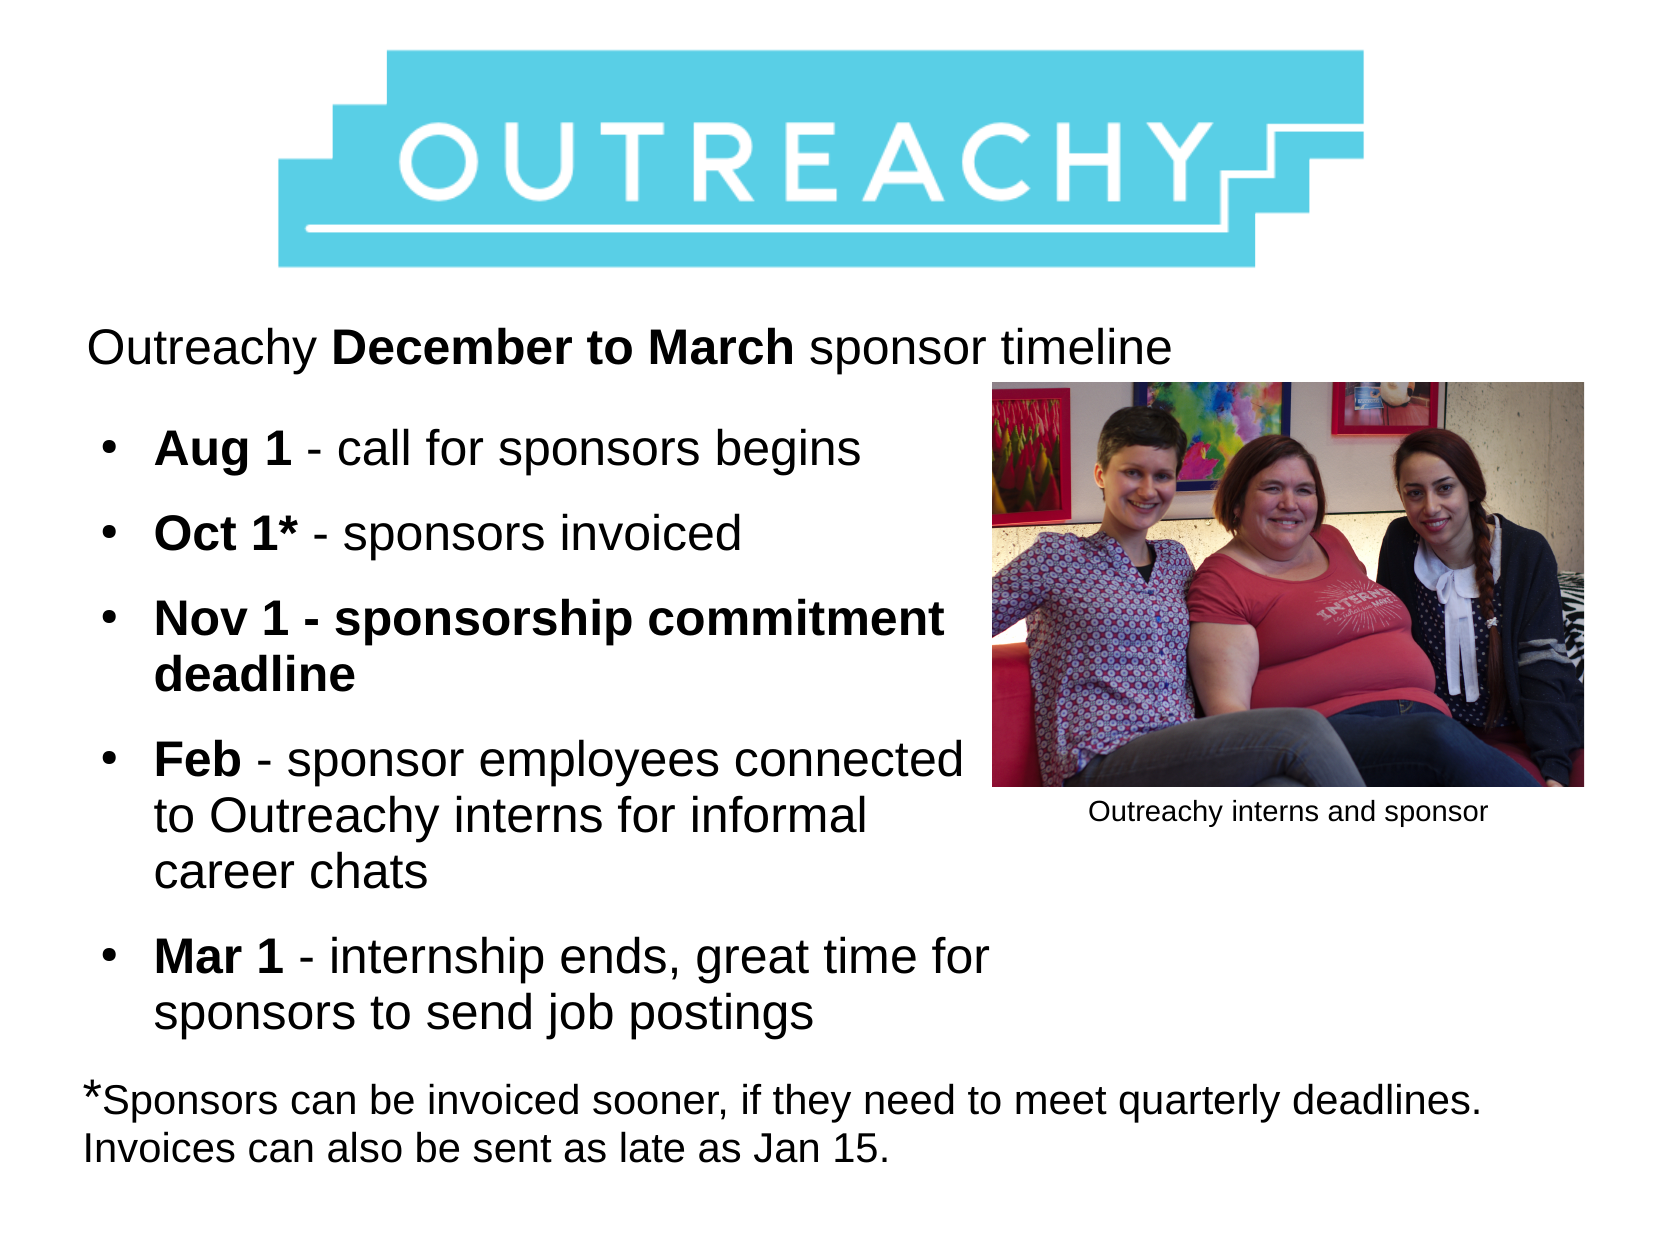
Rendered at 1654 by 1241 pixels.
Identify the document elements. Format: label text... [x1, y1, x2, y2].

text_box Outreachy December to March sponsor timeline [71, 311, 1617, 383]
picture [207, 30, 1448, 285]
text_box Outreachy interns and sponsor [987, 787, 1591, 848]
list Aug 1 - call for sponsors begins Oct 1* - sponsors invoiced Nov 1 - sponsorship commitment deadline Feb - sponsor employees connected to Outreachy interns for informal career chats Mar 1 - internship ends, great time for sponsors to send job postings *Sponsors can be invoiced sooner, if they need to meet quarterly deadlines. Invoices can also be sent as late as Jan 15. [82, 420, 1576, 1201]
picture [992, 382, 1585, 787]
